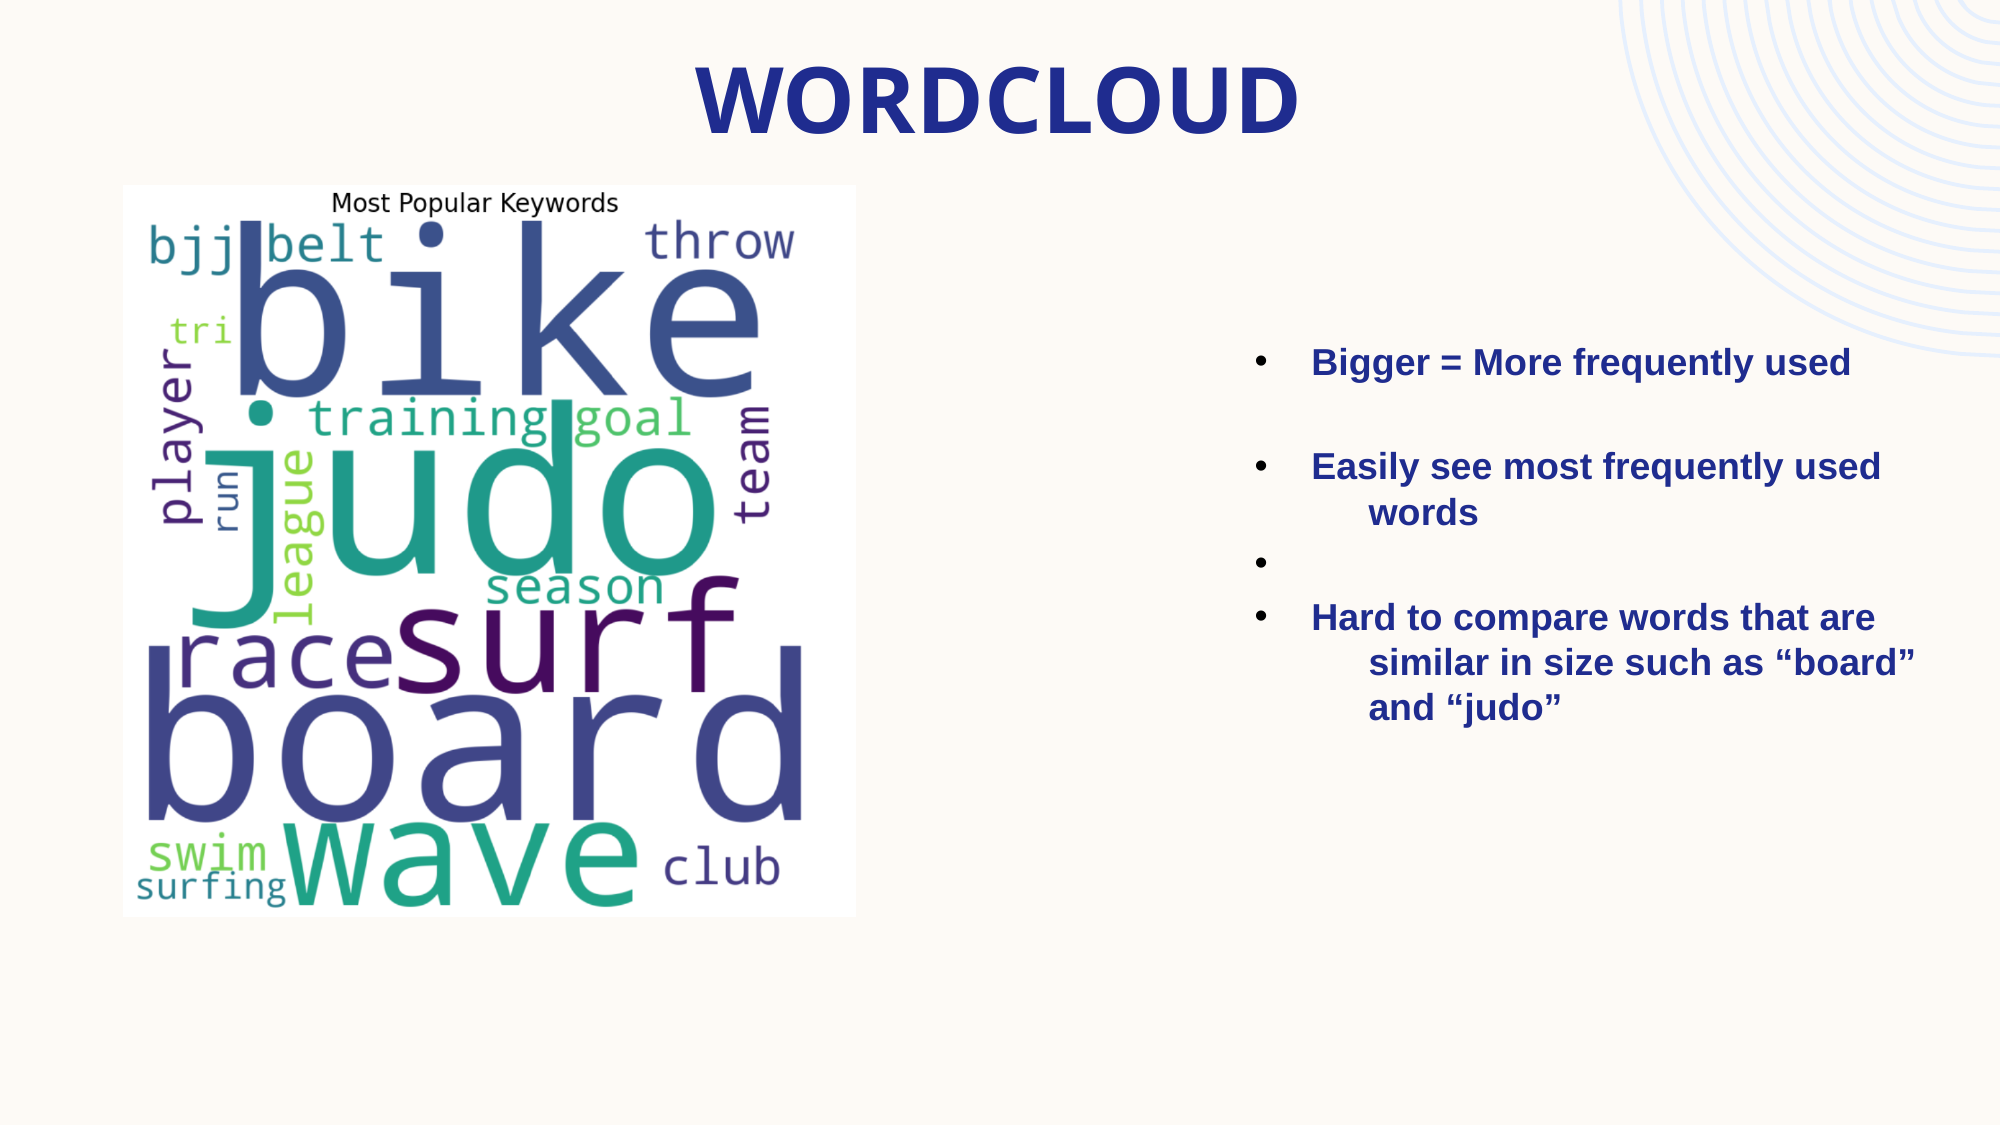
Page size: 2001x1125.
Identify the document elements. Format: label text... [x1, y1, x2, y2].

list Bigger = More frequently used Easily see most frequently used words Hard to compare words that are similar in size such as “board” and “judo” [1239, 330, 1940, 1091]
title WORDCLOUD [123, 34, 1875, 161]
picture [123, 185, 856, 917]
